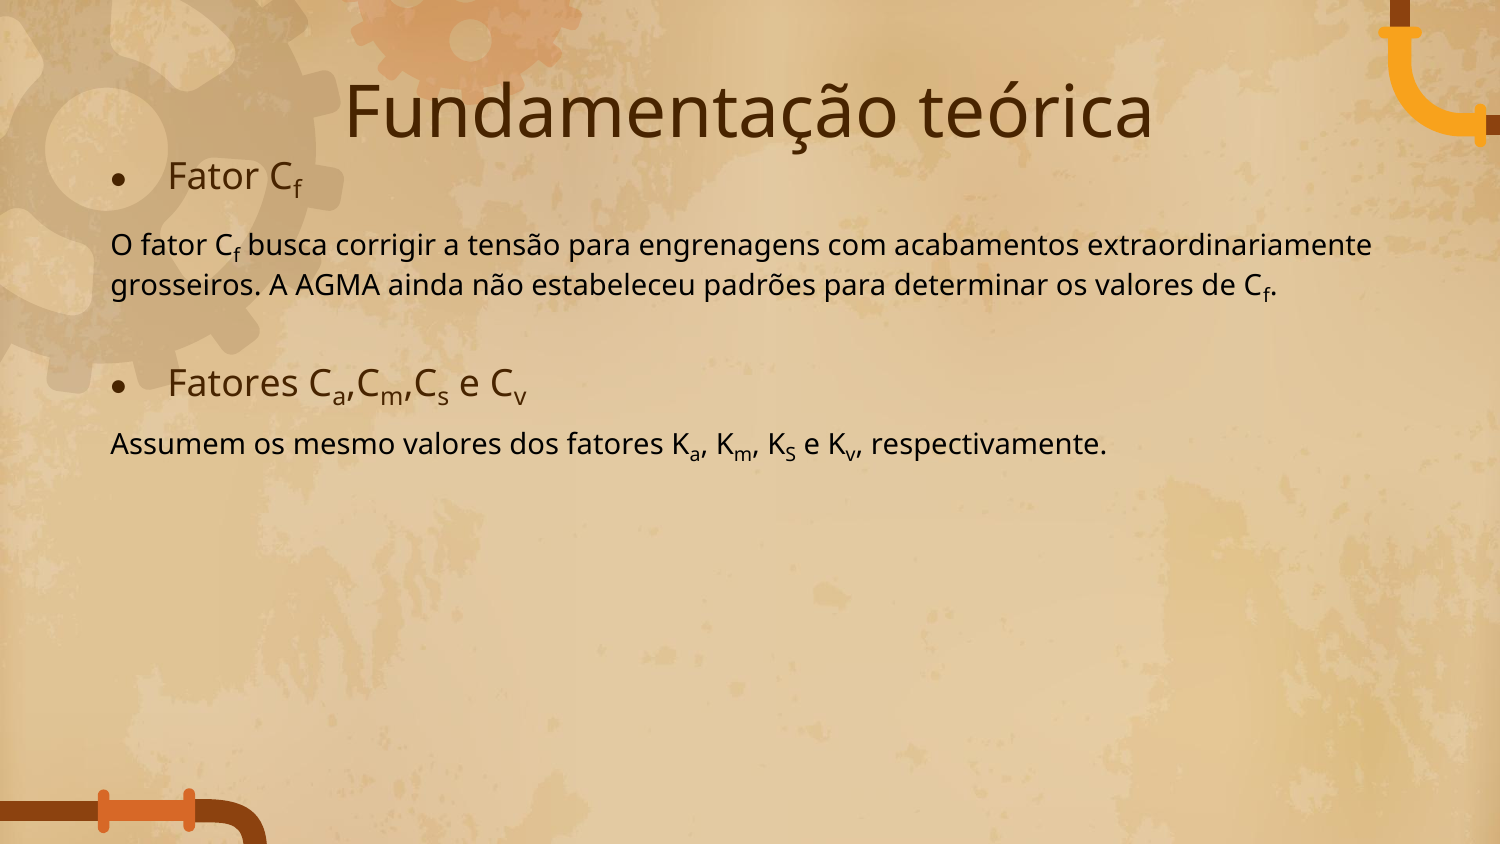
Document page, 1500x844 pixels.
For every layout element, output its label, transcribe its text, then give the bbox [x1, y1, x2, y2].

text_box O fator Cf busca corrigir a tensão para engrenagens com acabamentos extraordinariamente grosseiros. A AGMA ainda não estabeleceu padrões para determinar os valores de Cf. [95, 210, 1454, 312]
title Fundamentação teórica [116, 49, 1384, 127]
text_box Fatores Ca,Cm,Cs e Cv [58, 343, 590, 420]
text_box Assumem os mesmo valores dos fatores Ka, Km, KS e Kv, respectivamente. [95, 410, 1444, 476]
subtitle Fator Cf [58, 101, 368, 254]
